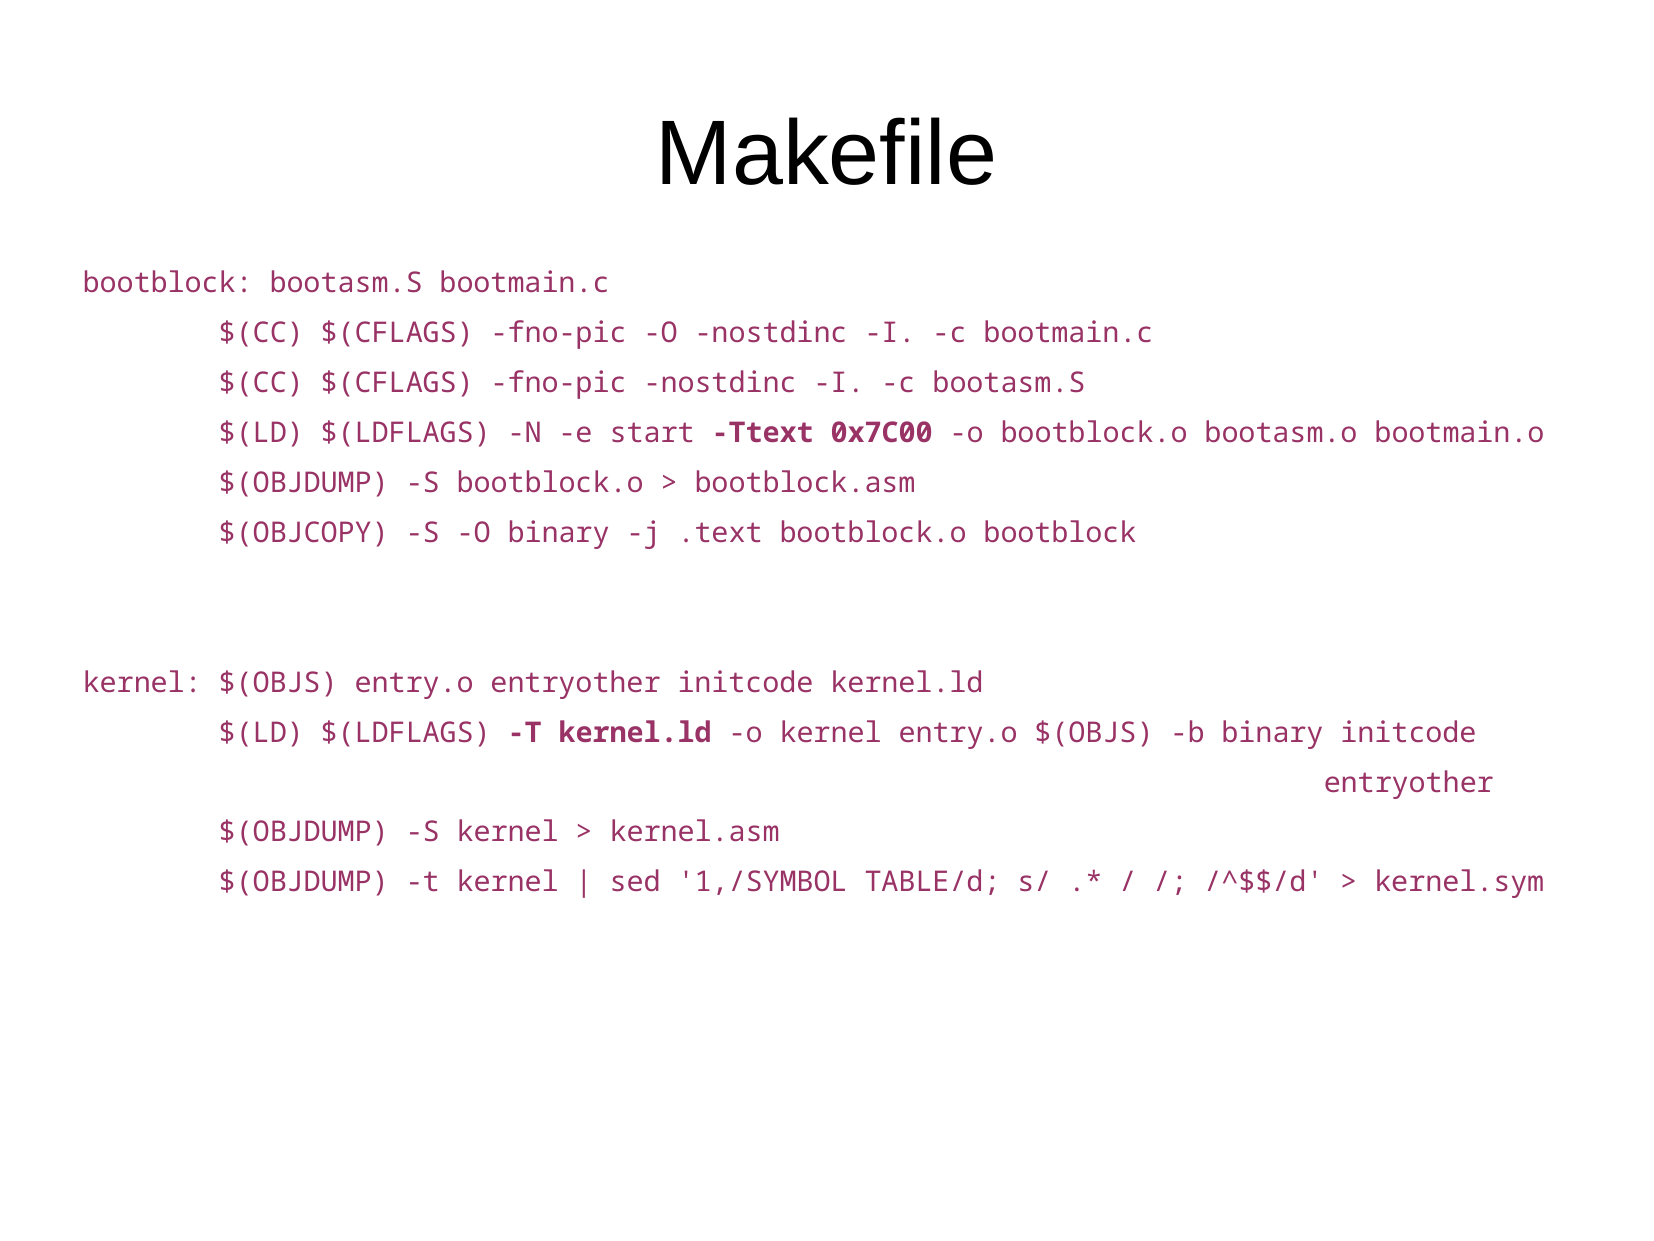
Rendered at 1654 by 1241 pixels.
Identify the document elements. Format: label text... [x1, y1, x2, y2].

title Makefile [82, 49, 1571, 257]
list bootblock: bootasm.S bootmain.c $(CC) $(CFLAGS) -fno-pic -O -nostdinc -I. -c bootmain.c $(CC) $(CFLAGS) -fno-pic -nostdinc -I. -c bootasm.S $(LD) $(LDFLAGS) -N -e start -Ttext 0x7C00 -o bootblock.o bootasm.o bootmain.o $(OBJDUMP) -S bootblock.o > bootblock.asm $(OBJCOPY) -S -O binary -j .text bootblock.o bootblock kernel: $(OBJS) entry.o entryother initcode kernel.ld $(LD) $(LDFLAGS) -T kernel.ld -o kernel entry.o $(OBJS) -b binary initcode entryother $(OBJDUMP) -S kernel > kernel.asm $(OBJDUMP) -t kernel | sed '1,/SYMBOL TABLE/d; s/ .* / /; /^$$/d' > kernel.sym [82, 262, 1571, 1163]
